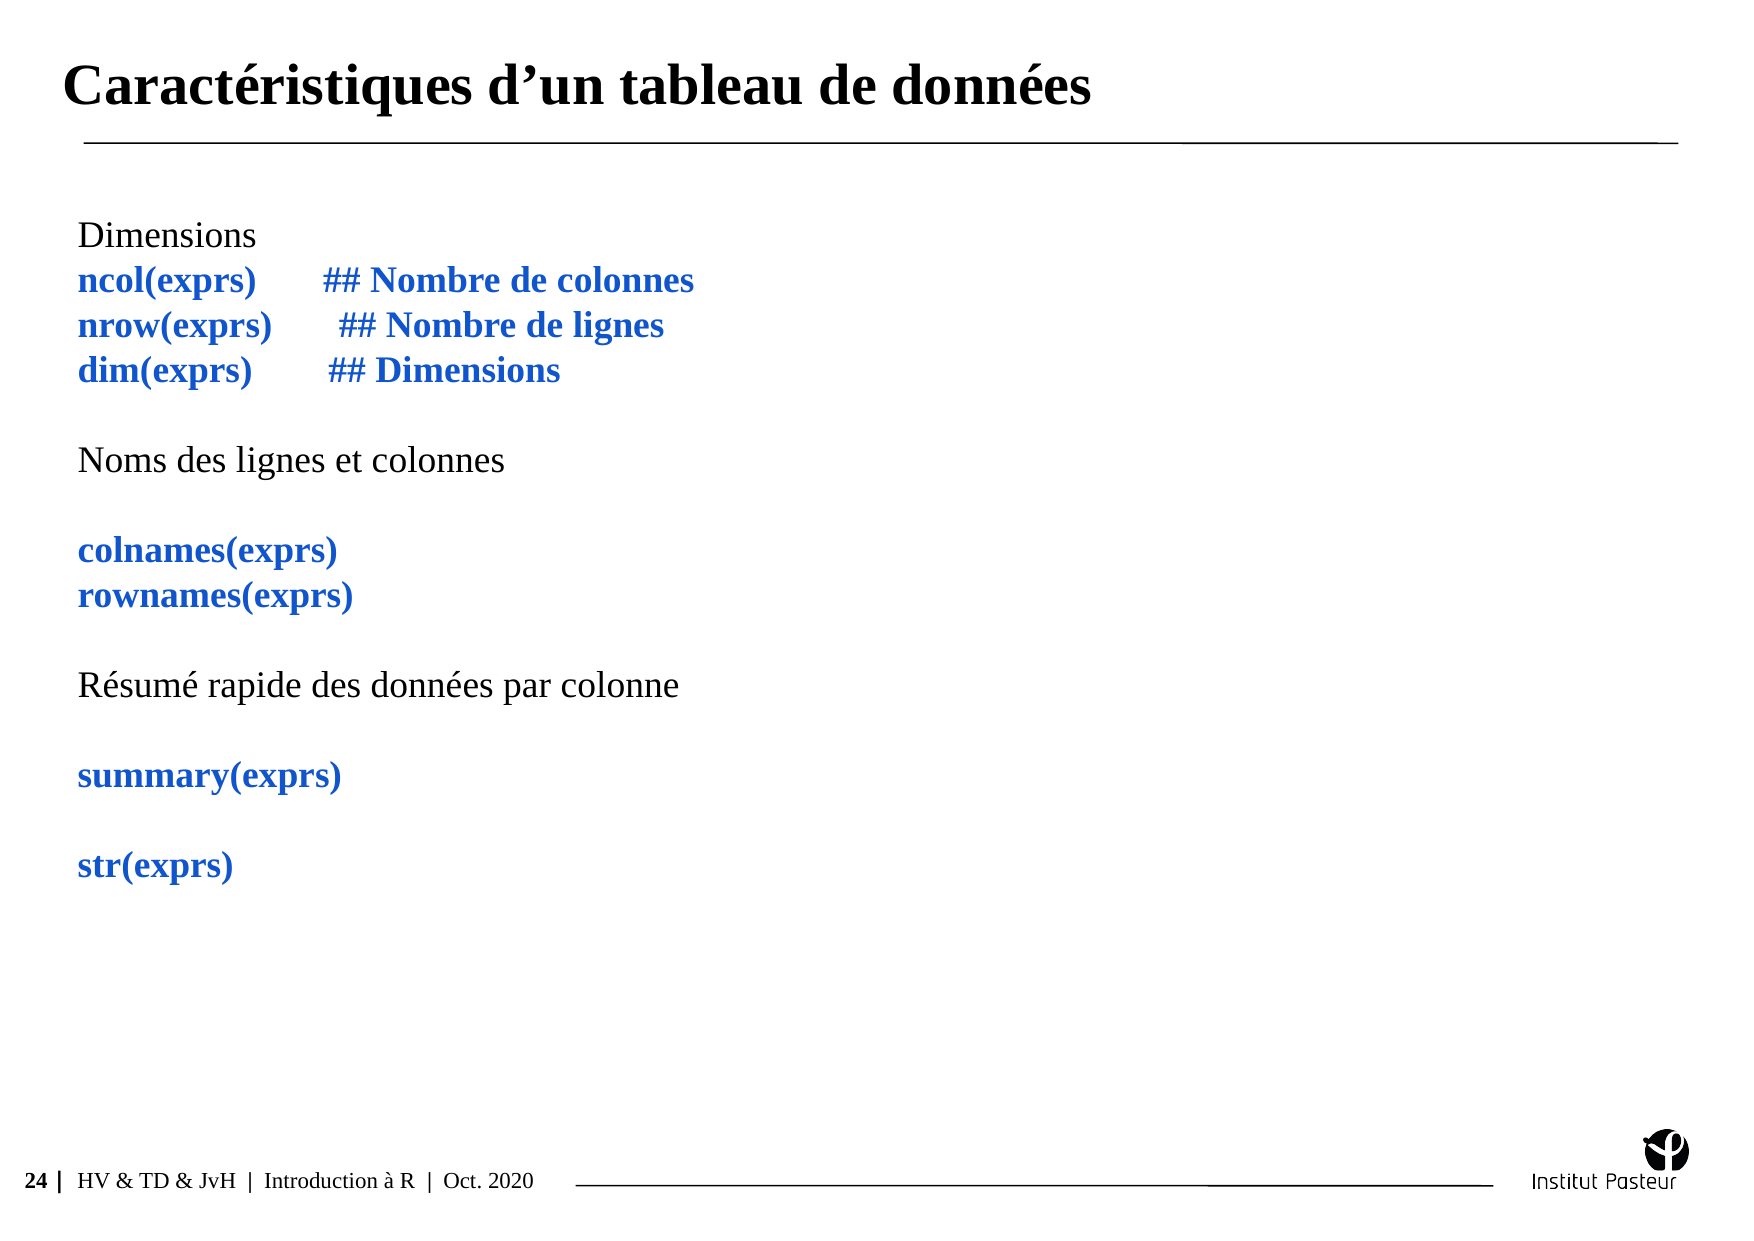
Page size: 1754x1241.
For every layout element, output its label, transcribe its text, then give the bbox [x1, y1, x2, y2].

list Dimensions ncol(exprs) ## Nombre de colonnes nrow(exprs) ## Nombre de lignes dim(exprs) ## Dimensions Noms des lignes et colonnes colnames(exprs) rownames(exprs) Résumé rapide des données par colonne summary(exprs) str(exprs) [62, 194, 1692, 1152]
text_box Caractéristiques d’un tableau de données [62, 2, 1692, 160]
picture [1533, 1152, 1689, 1189]
